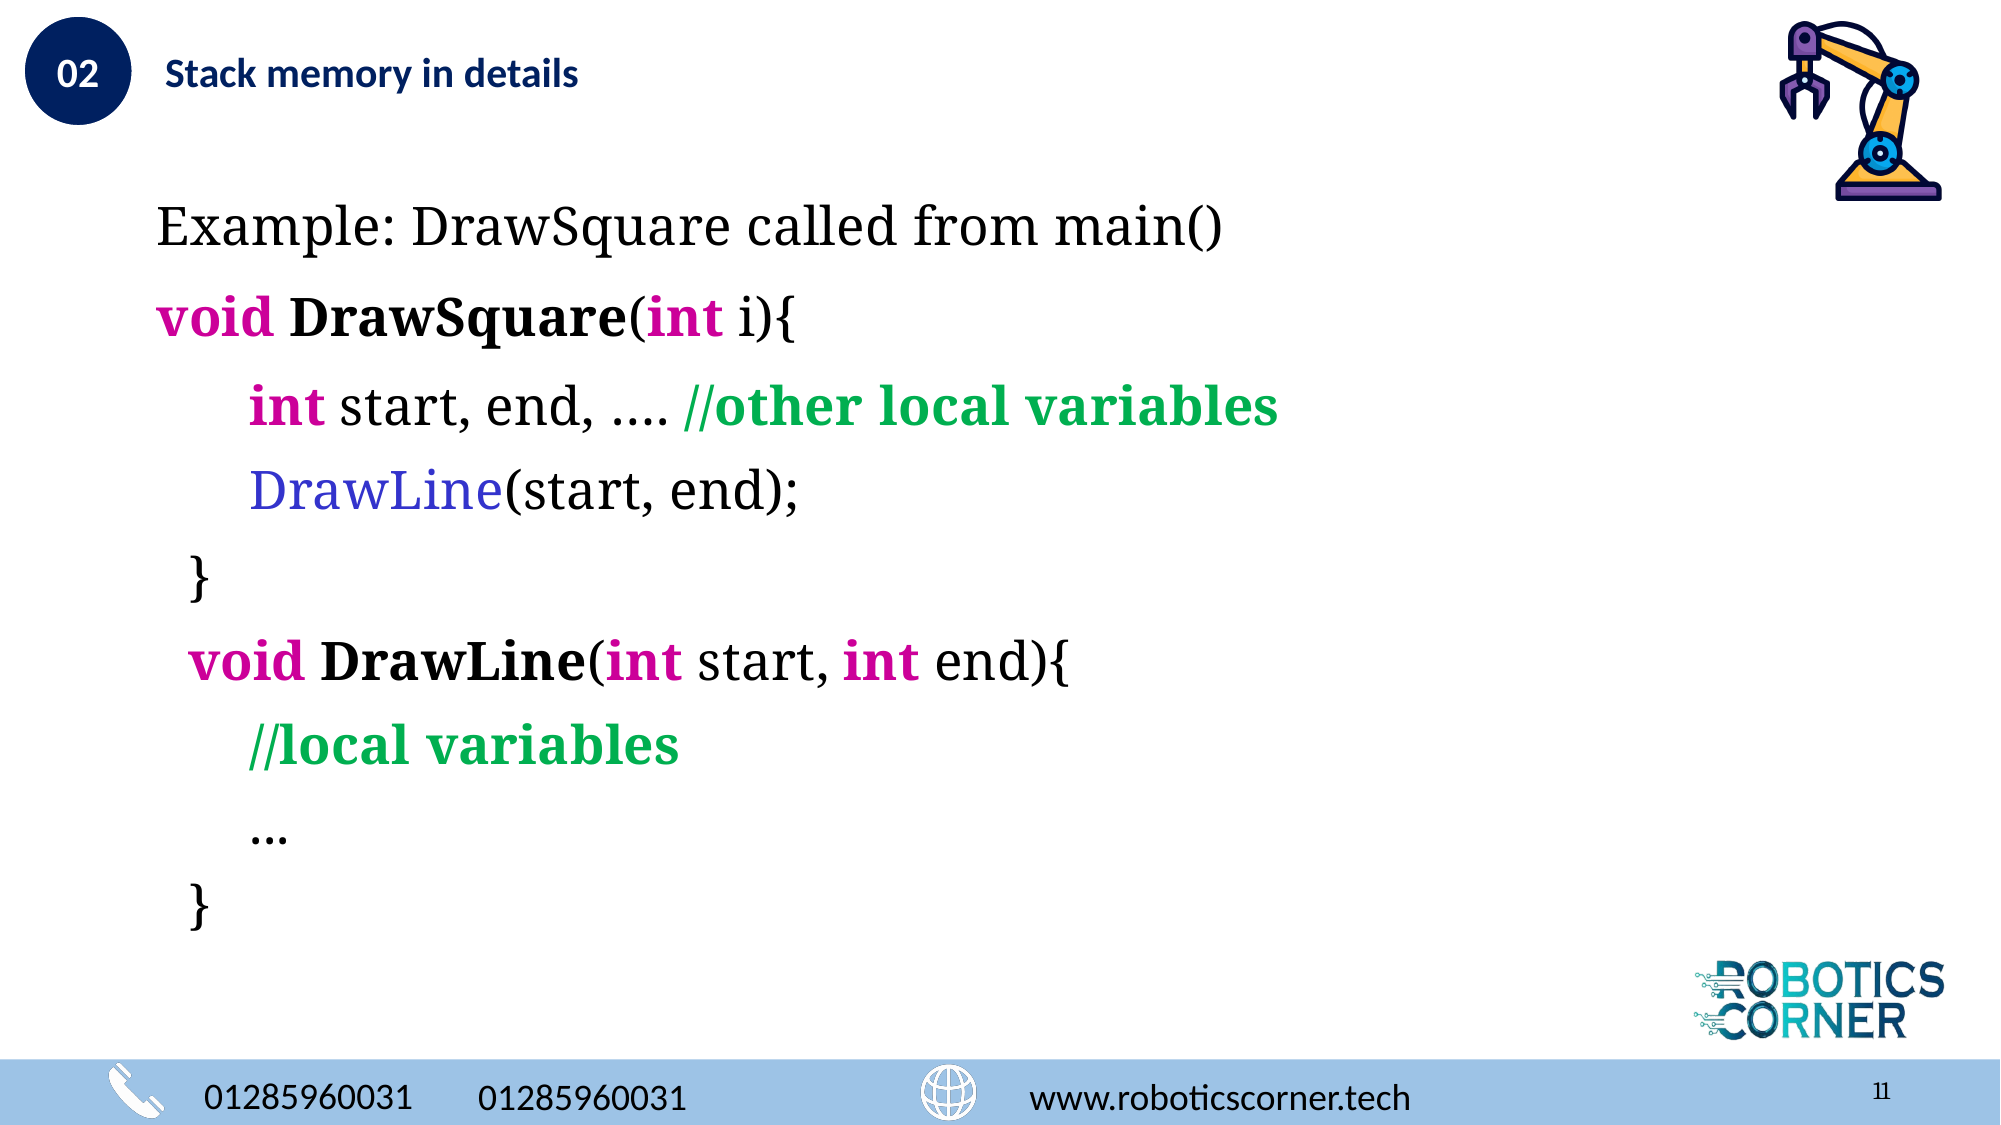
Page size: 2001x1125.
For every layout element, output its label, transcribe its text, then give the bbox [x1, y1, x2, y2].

text_box Stack memory in details [150, 38, 622, 103]
picture [1771, 21, 1950, 201]
text_box 02 [22, 14, 134, 128]
text_box Example: DrawSquare called from main() void DrawSquare(int i){ int start, end, …. //other local variables DrawLine(start, end); } void DrawLine(int start, int end){ //local variables ... } [154, 162, 1351, 936]
picture [103, 1057, 170, 1124]
picture [915, 1059, 981, 1125]
picture [1680, 859, 1953, 1059]
